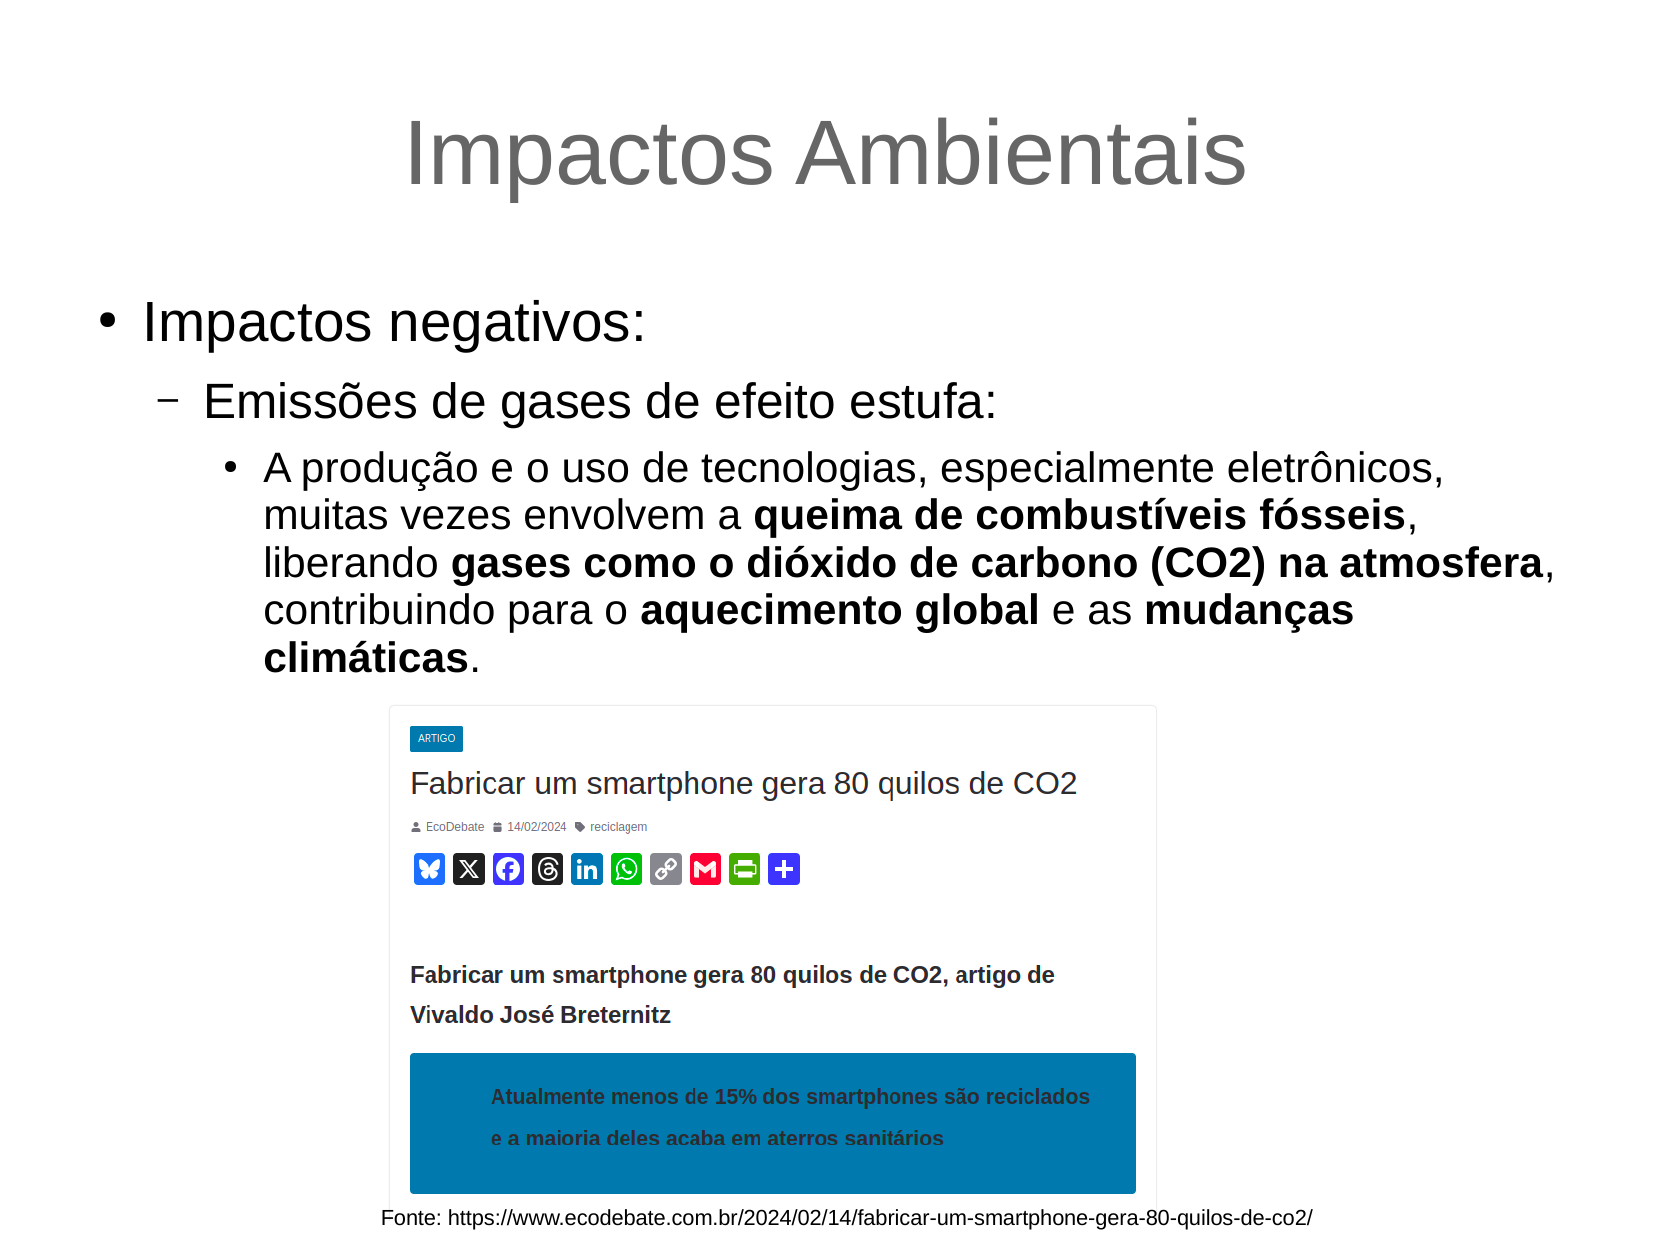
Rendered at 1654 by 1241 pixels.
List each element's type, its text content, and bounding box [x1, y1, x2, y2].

list Impactos negativos: Emissões de gases de efeito estufa: A produção e o uso de tecnologias, especialmente eletrônicos, muitas vezes envolvem a queima de combustíveis fósseis, liberando gases como o dióxido de carbono (CO2) na atmosfera, contribuindo para o aquecimento global e as mudanças climáticas. [82, 290, 1571, 686]
title Impactos Ambientais [82, 49, 1571, 257]
picture [362, 684, 1158, 1221]
text_box Fonte: https://www.ecodebate.com.br/2024/02/14/fabricar-um-smartphone-gera-80-quilos-de-co2/ [366, 1198, 1418, 1241]
